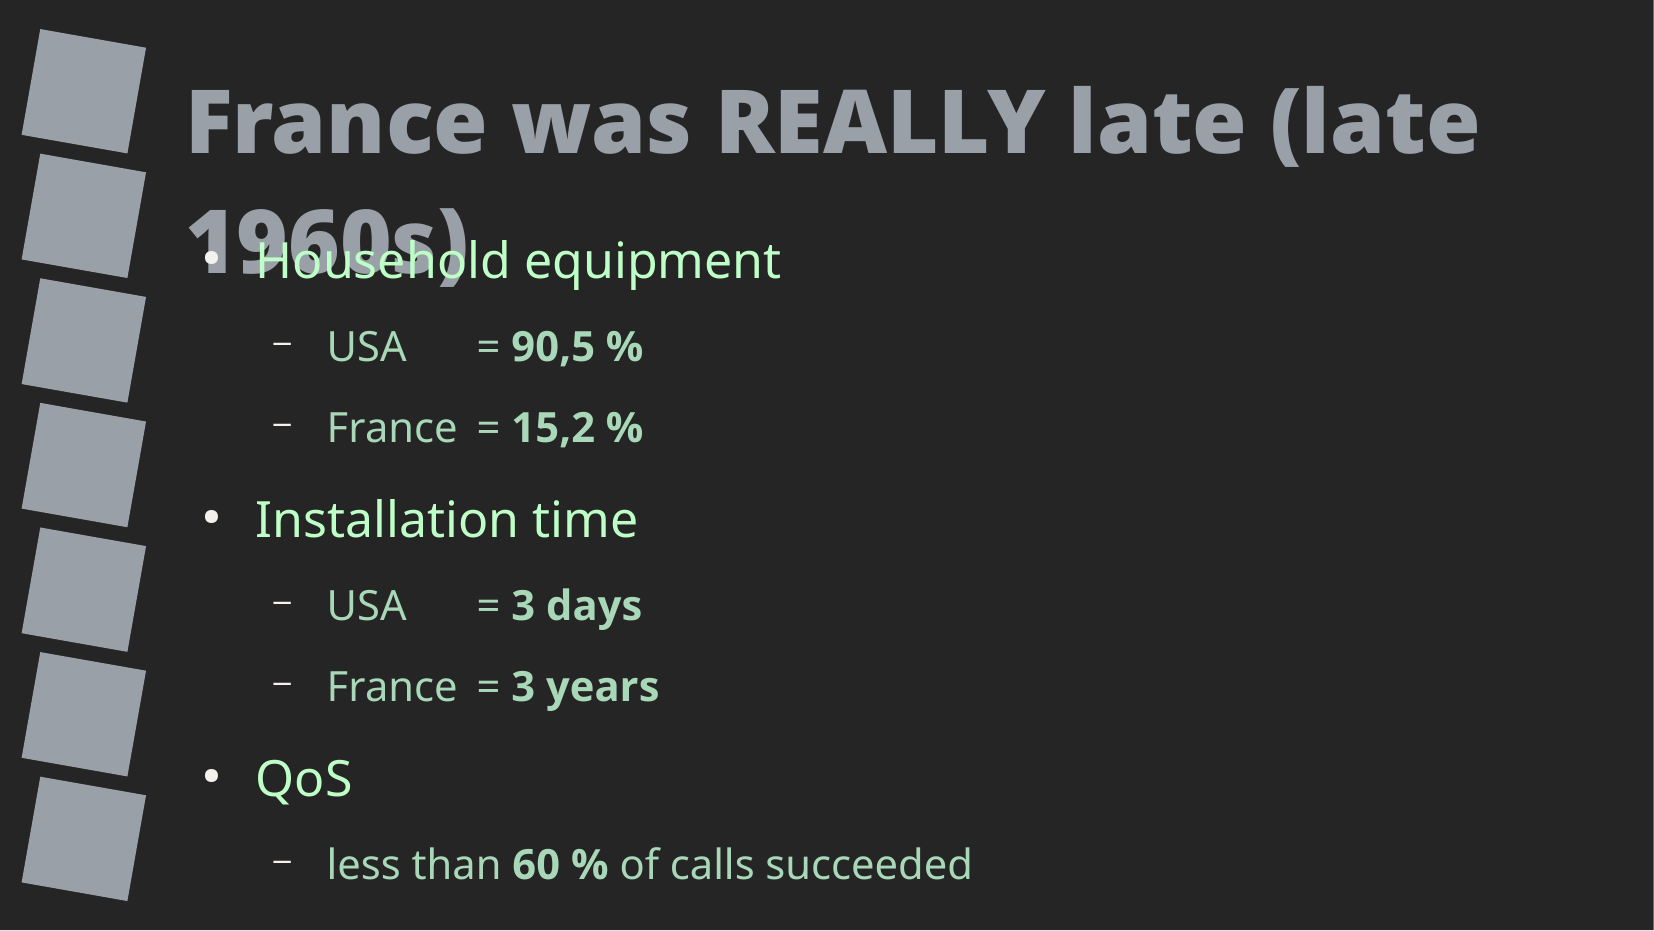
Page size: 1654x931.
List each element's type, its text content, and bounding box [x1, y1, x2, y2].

list Household equipment USA = 90,5 % France = 15,2 % Installation time USA = 3 days France = 3 years QoS less than 60 % of calls succeeded [184, 225, 1636, 901]
title France was REALLY late (late 1960s) [184, 59, 1654, 154]
